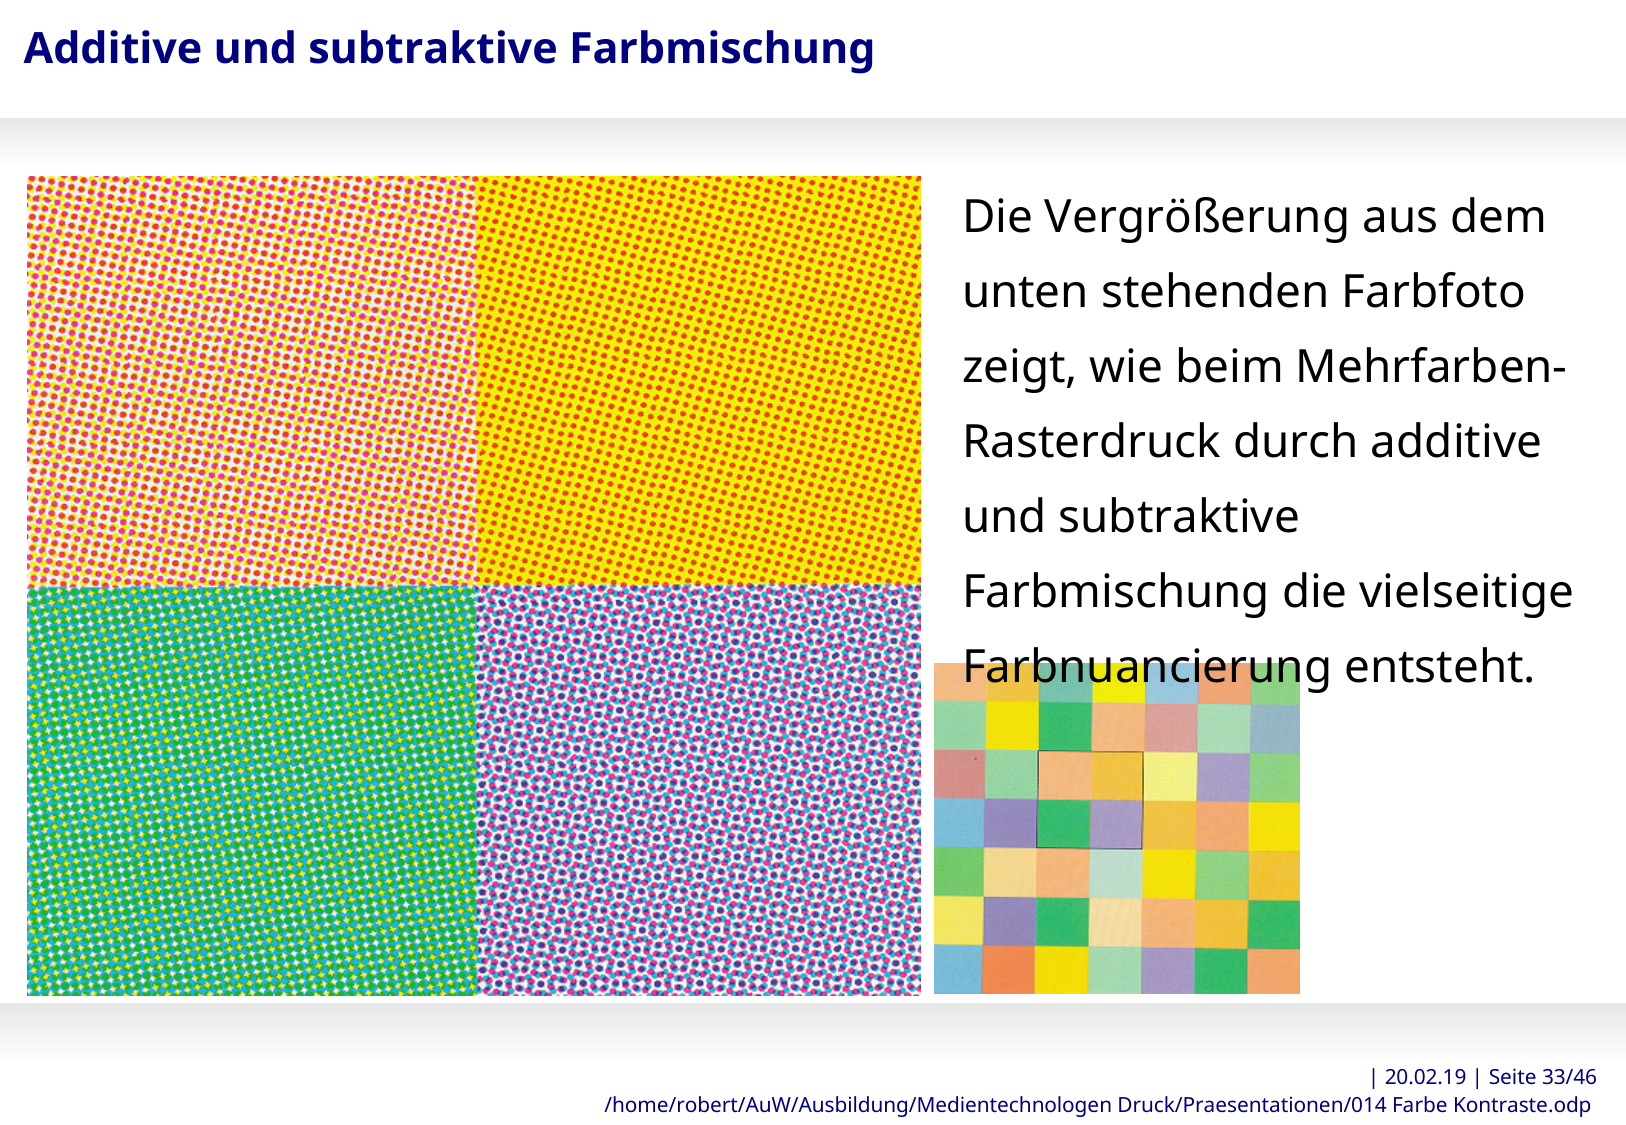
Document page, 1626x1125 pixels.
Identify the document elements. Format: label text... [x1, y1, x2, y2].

title Additive und subtraktive Farbmischung [23, 5, 1600, 154]
list Die Vergrößerung aus dem unten stehenden Farbfoto zeigt, wie beim Mehrfarben-Rasterdruck durch additive und subtraktive Farbmischung die vielseitige Farbnuancierung entsteht. [915, 171, 1588, 782]
picture [934, 782, 1300, 994]
picture [27, 176, 921, 996]
